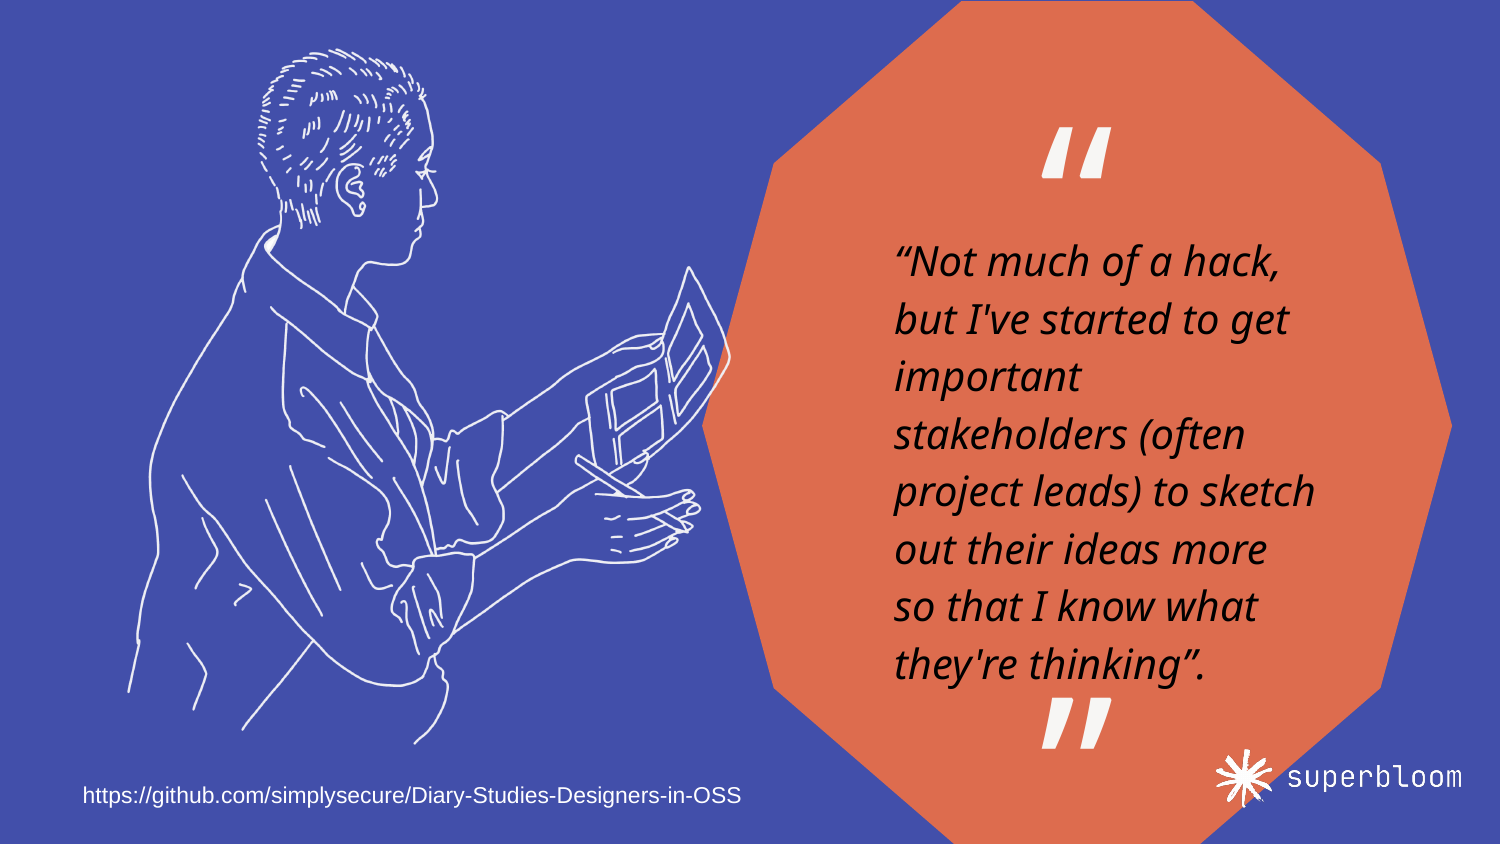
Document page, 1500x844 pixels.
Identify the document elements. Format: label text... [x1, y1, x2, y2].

picture [1216, 749, 1461, 808]
text_box https://github.com/simplysecure/Diary-Studies-Designers-in-OSS [67, 765, 786, 824]
text_box “Not much of a hack, but I've started to get important stakeholders (often project leads) to sketch out their ideas more so that I know what they're thinking”. [804, 212, 1334, 703]
picture [80, 0, 773, 767]
